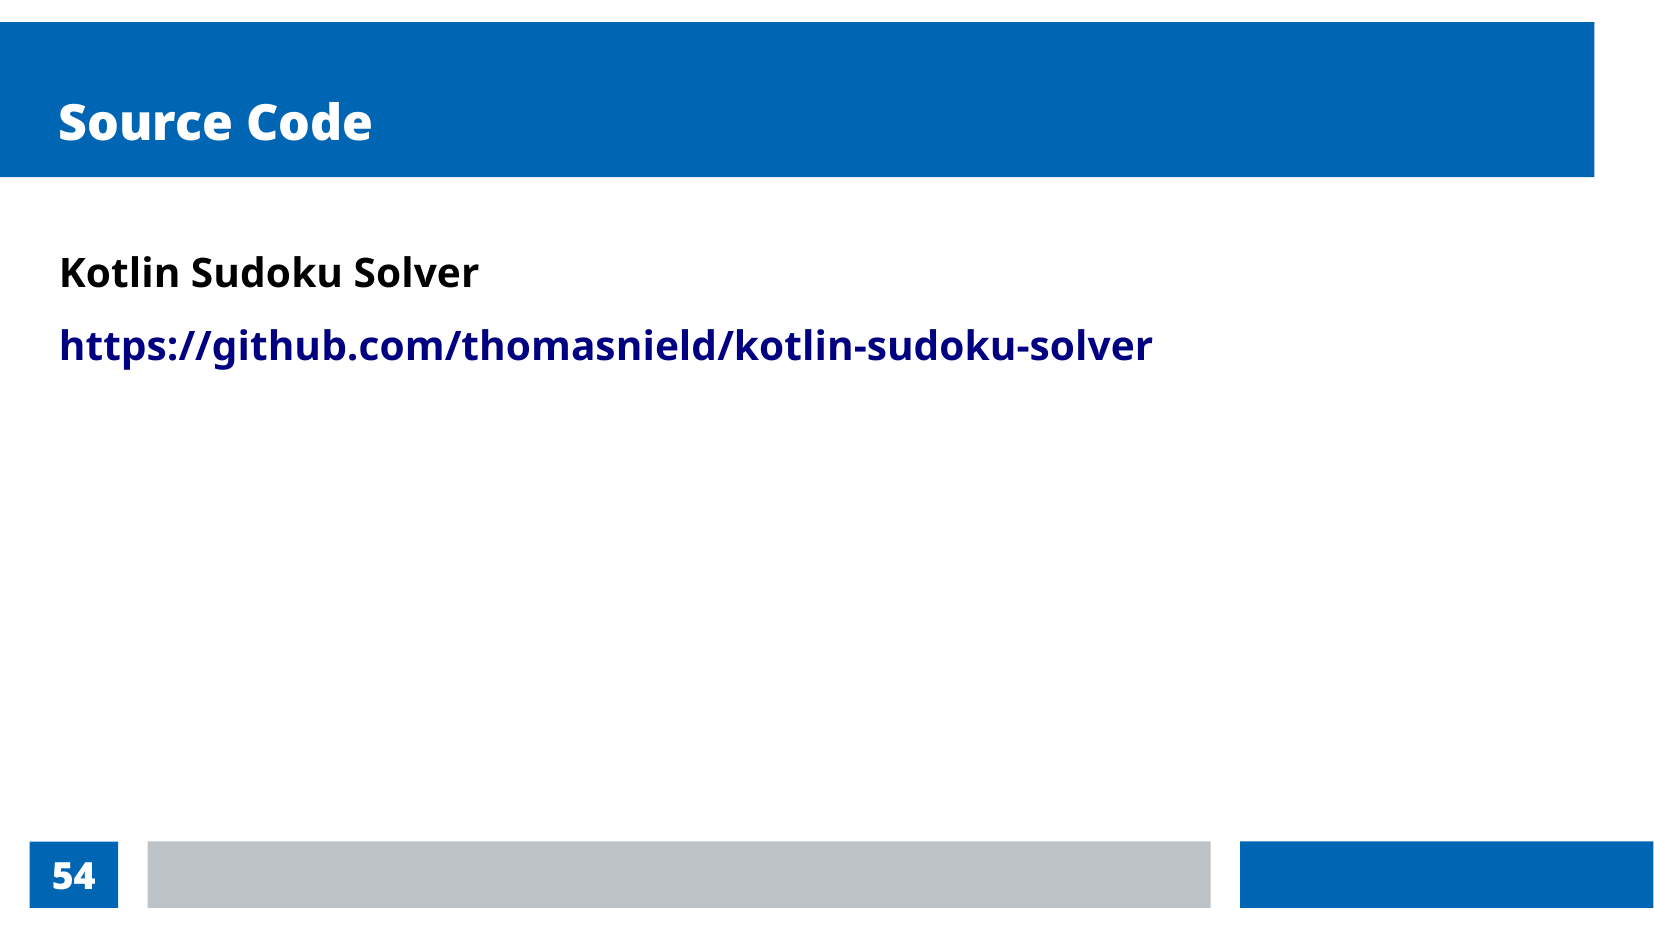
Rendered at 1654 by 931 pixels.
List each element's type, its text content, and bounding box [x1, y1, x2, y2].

list Kotlin Sudoku Solver https://github.com/thomasnield/kotlin-sudoku-solver [59, 243, 1565, 820]
title Source Code [59, 44, 1595, 156]
